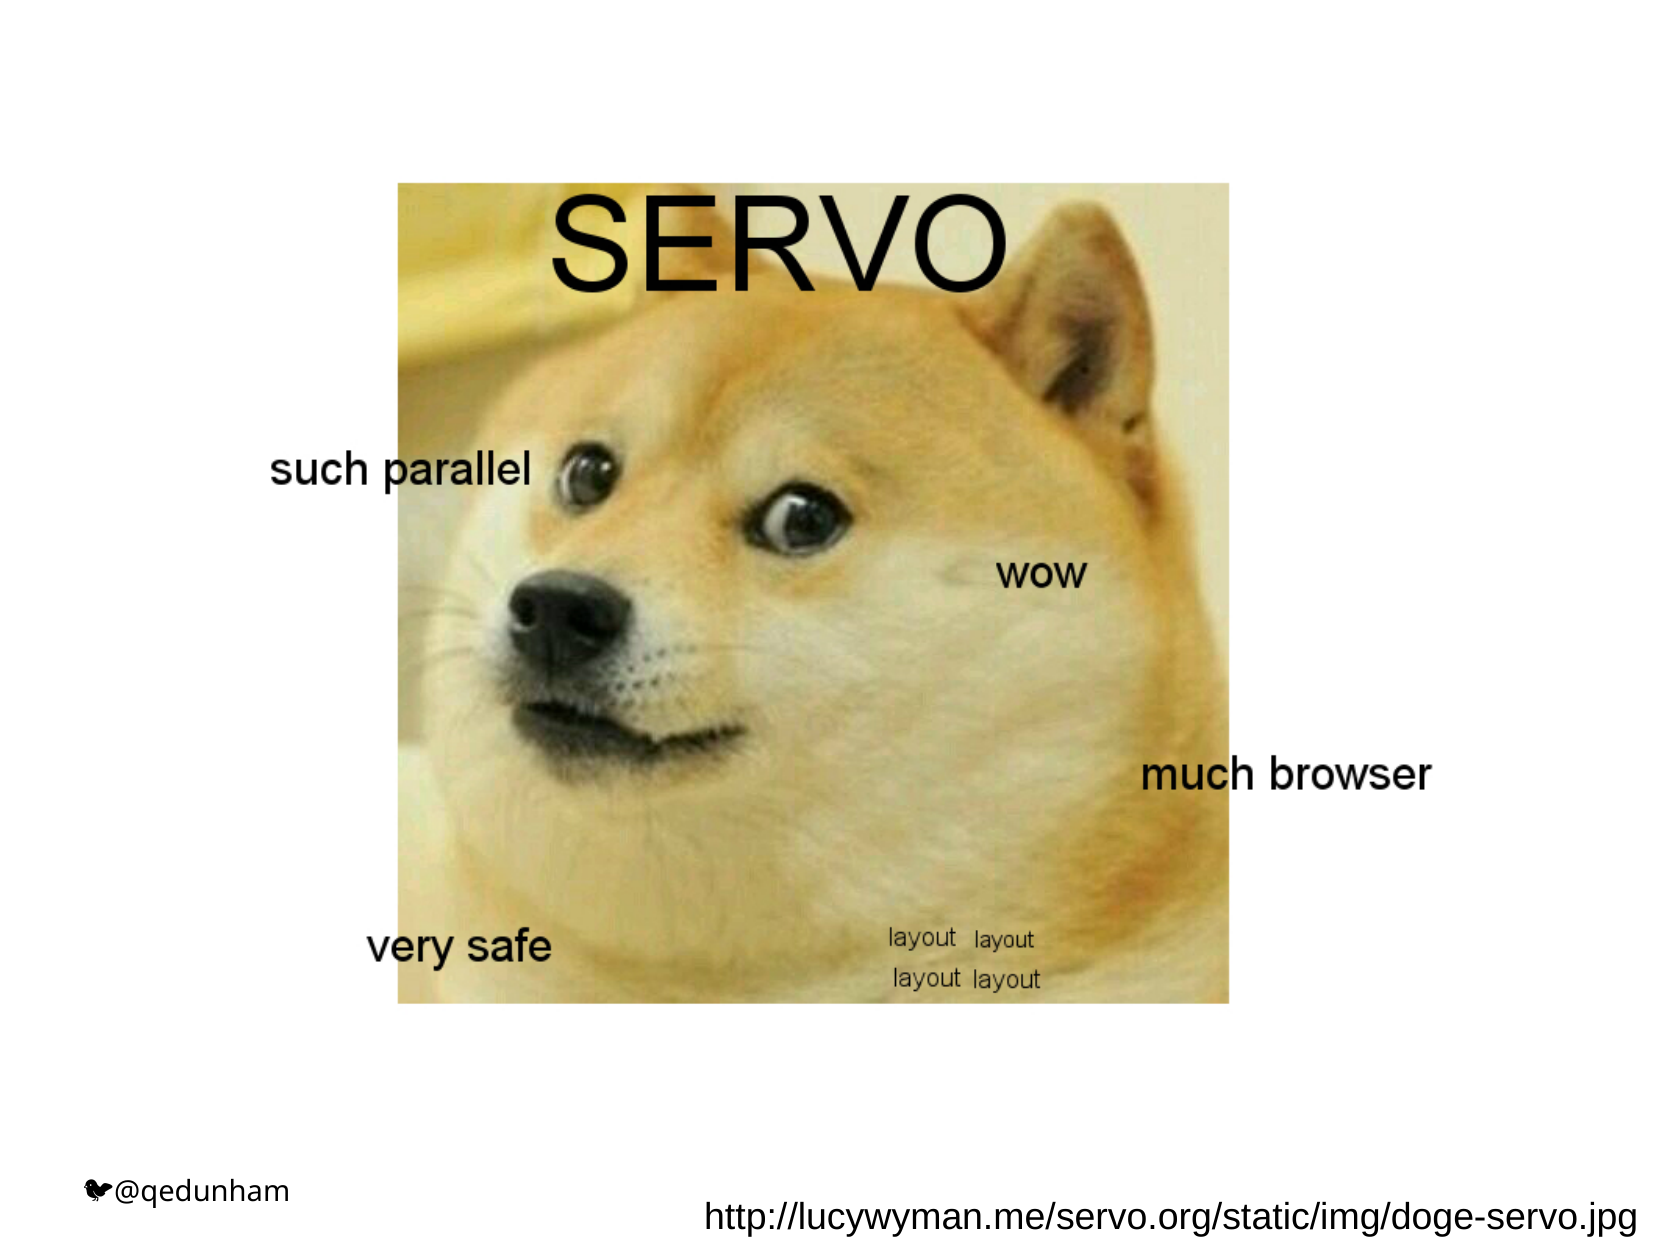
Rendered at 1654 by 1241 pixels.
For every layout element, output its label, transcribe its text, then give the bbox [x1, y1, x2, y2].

picture [195, 127, 1445, 1066]
text_box http://lucywyman.me/servo.org/static/img/doge-servo.jpg [689, 1188, 1654, 1241]
